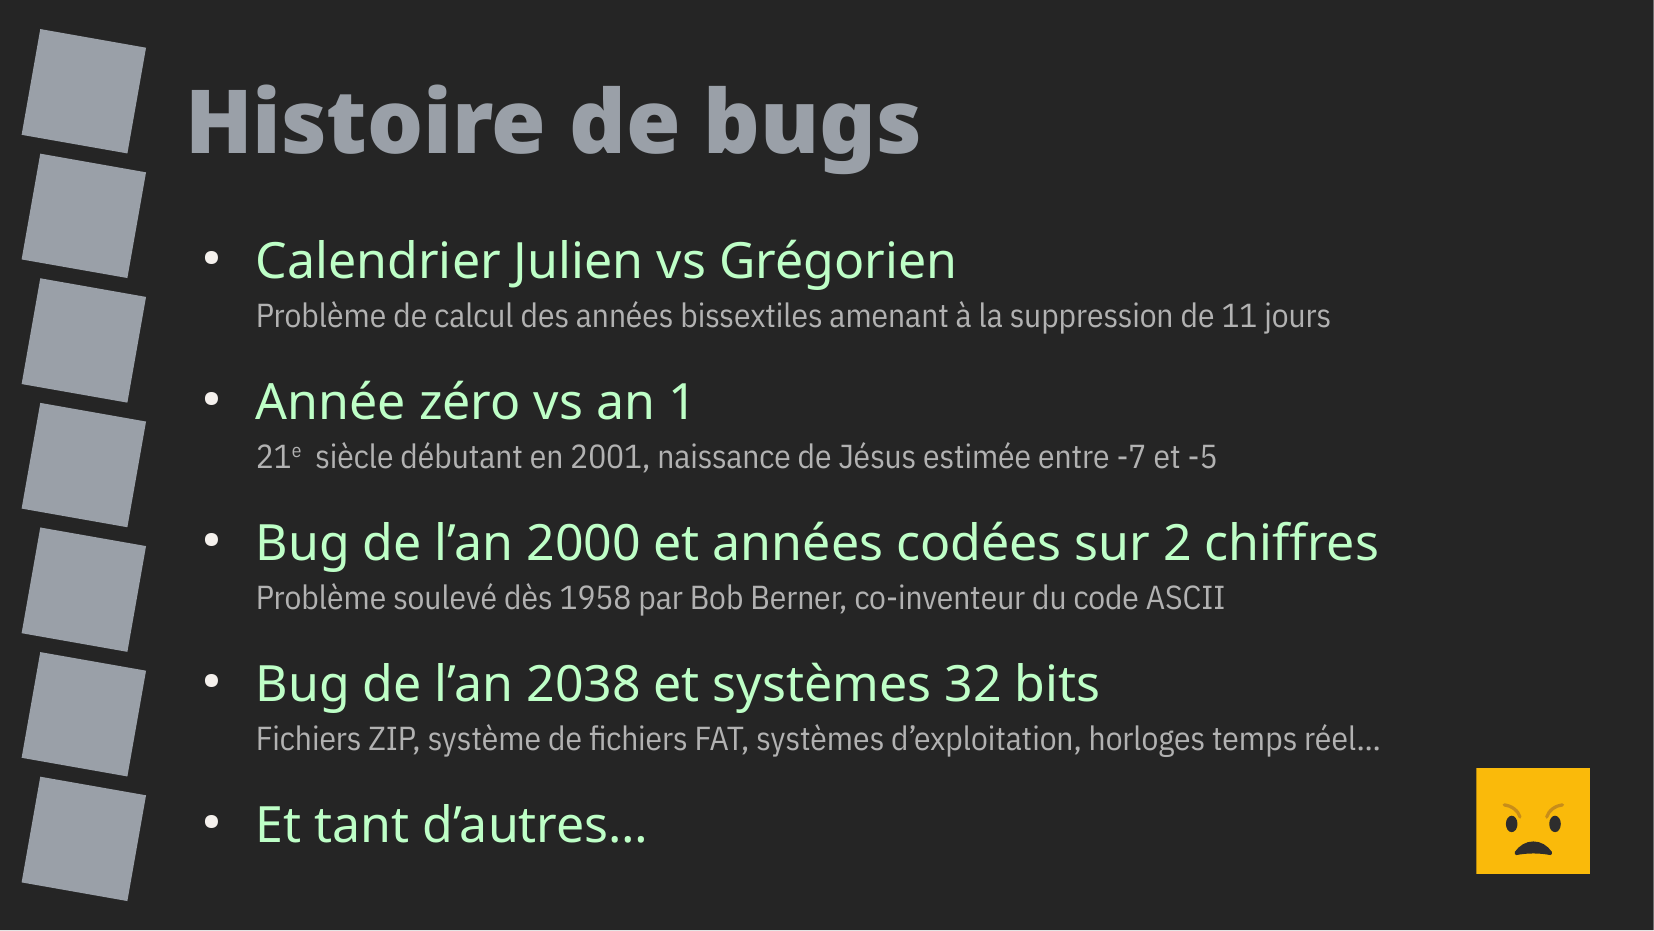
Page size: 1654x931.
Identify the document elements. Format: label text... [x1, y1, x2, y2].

picture [1476, 767, 1591, 874]
list Calendrier Julien vs Grégorien Problème de calcul des années bissextiles amenant à la suppression de 11 jours Année zéro vs an 1 21e siècle débutant en 2001, naissance de Jésus estimée entre -7 et -5 Bug de l’an 2000 et années codées sur 2 chiffres Problème soulevé dès 1958 par Bob Berner, co-inventeur du code ASCII Bug de l’an 2038 et systèmes 32 bits Fichiers ZIP, système de fichiers FAT, systèmes d’exploitation, horloges temps réel… Et tant d’autres… [184, 225, 1636, 901]
title Histoire de bugs [184, 59, 1654, 154]
